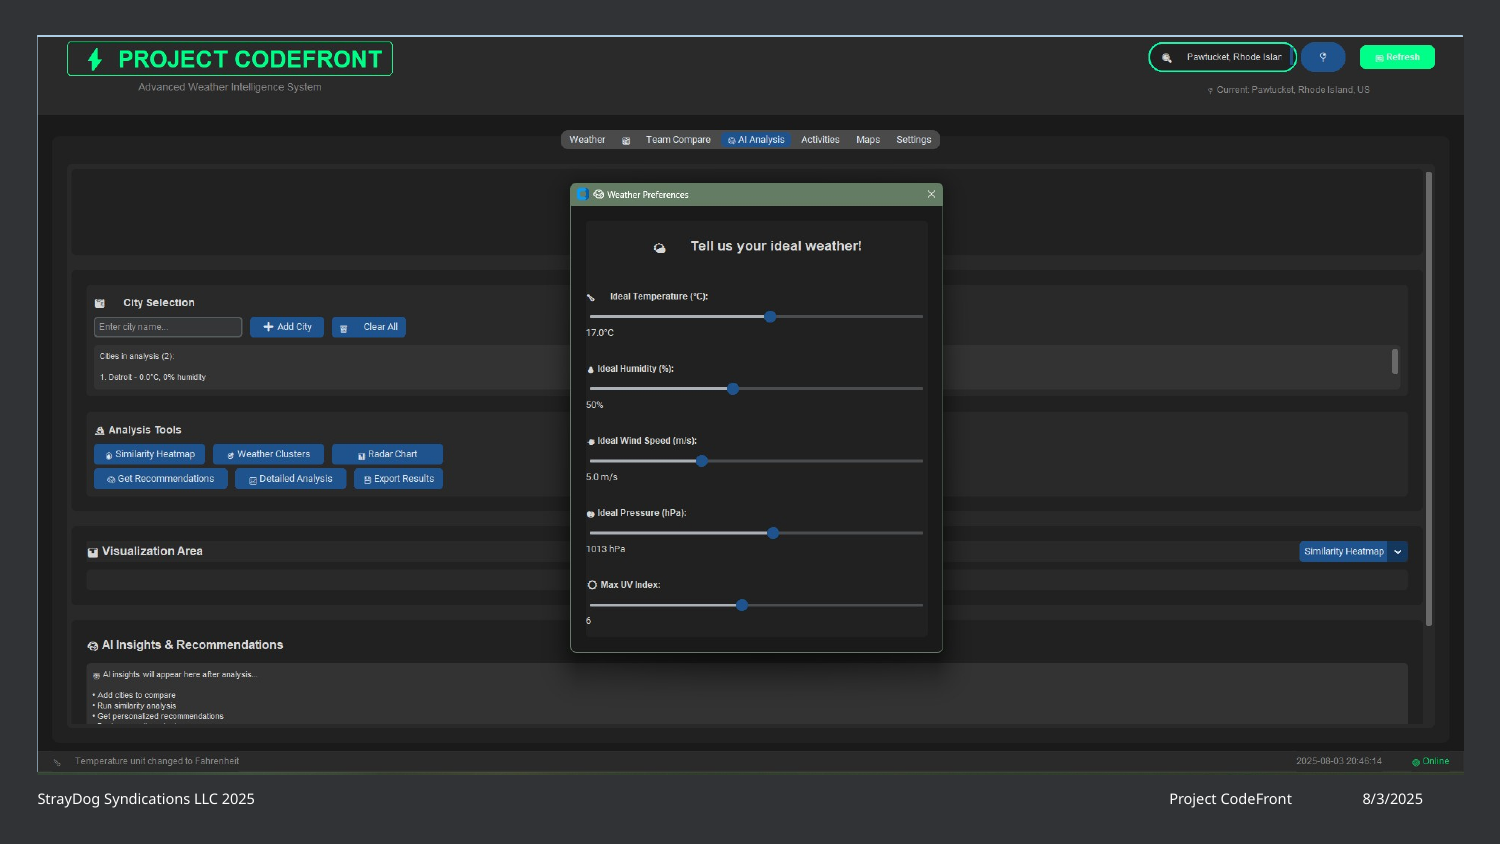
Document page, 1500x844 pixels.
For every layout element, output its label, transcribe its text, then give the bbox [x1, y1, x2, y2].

subtitle Project CodeFront [1027, 789, 1293, 808]
subtitle StrayDog Syndications LLC 2025 [37, 789, 302, 808]
subtitle 8/3/2025 [1321, 789, 1464, 808]
picture [37, 37, 1464, 775]
